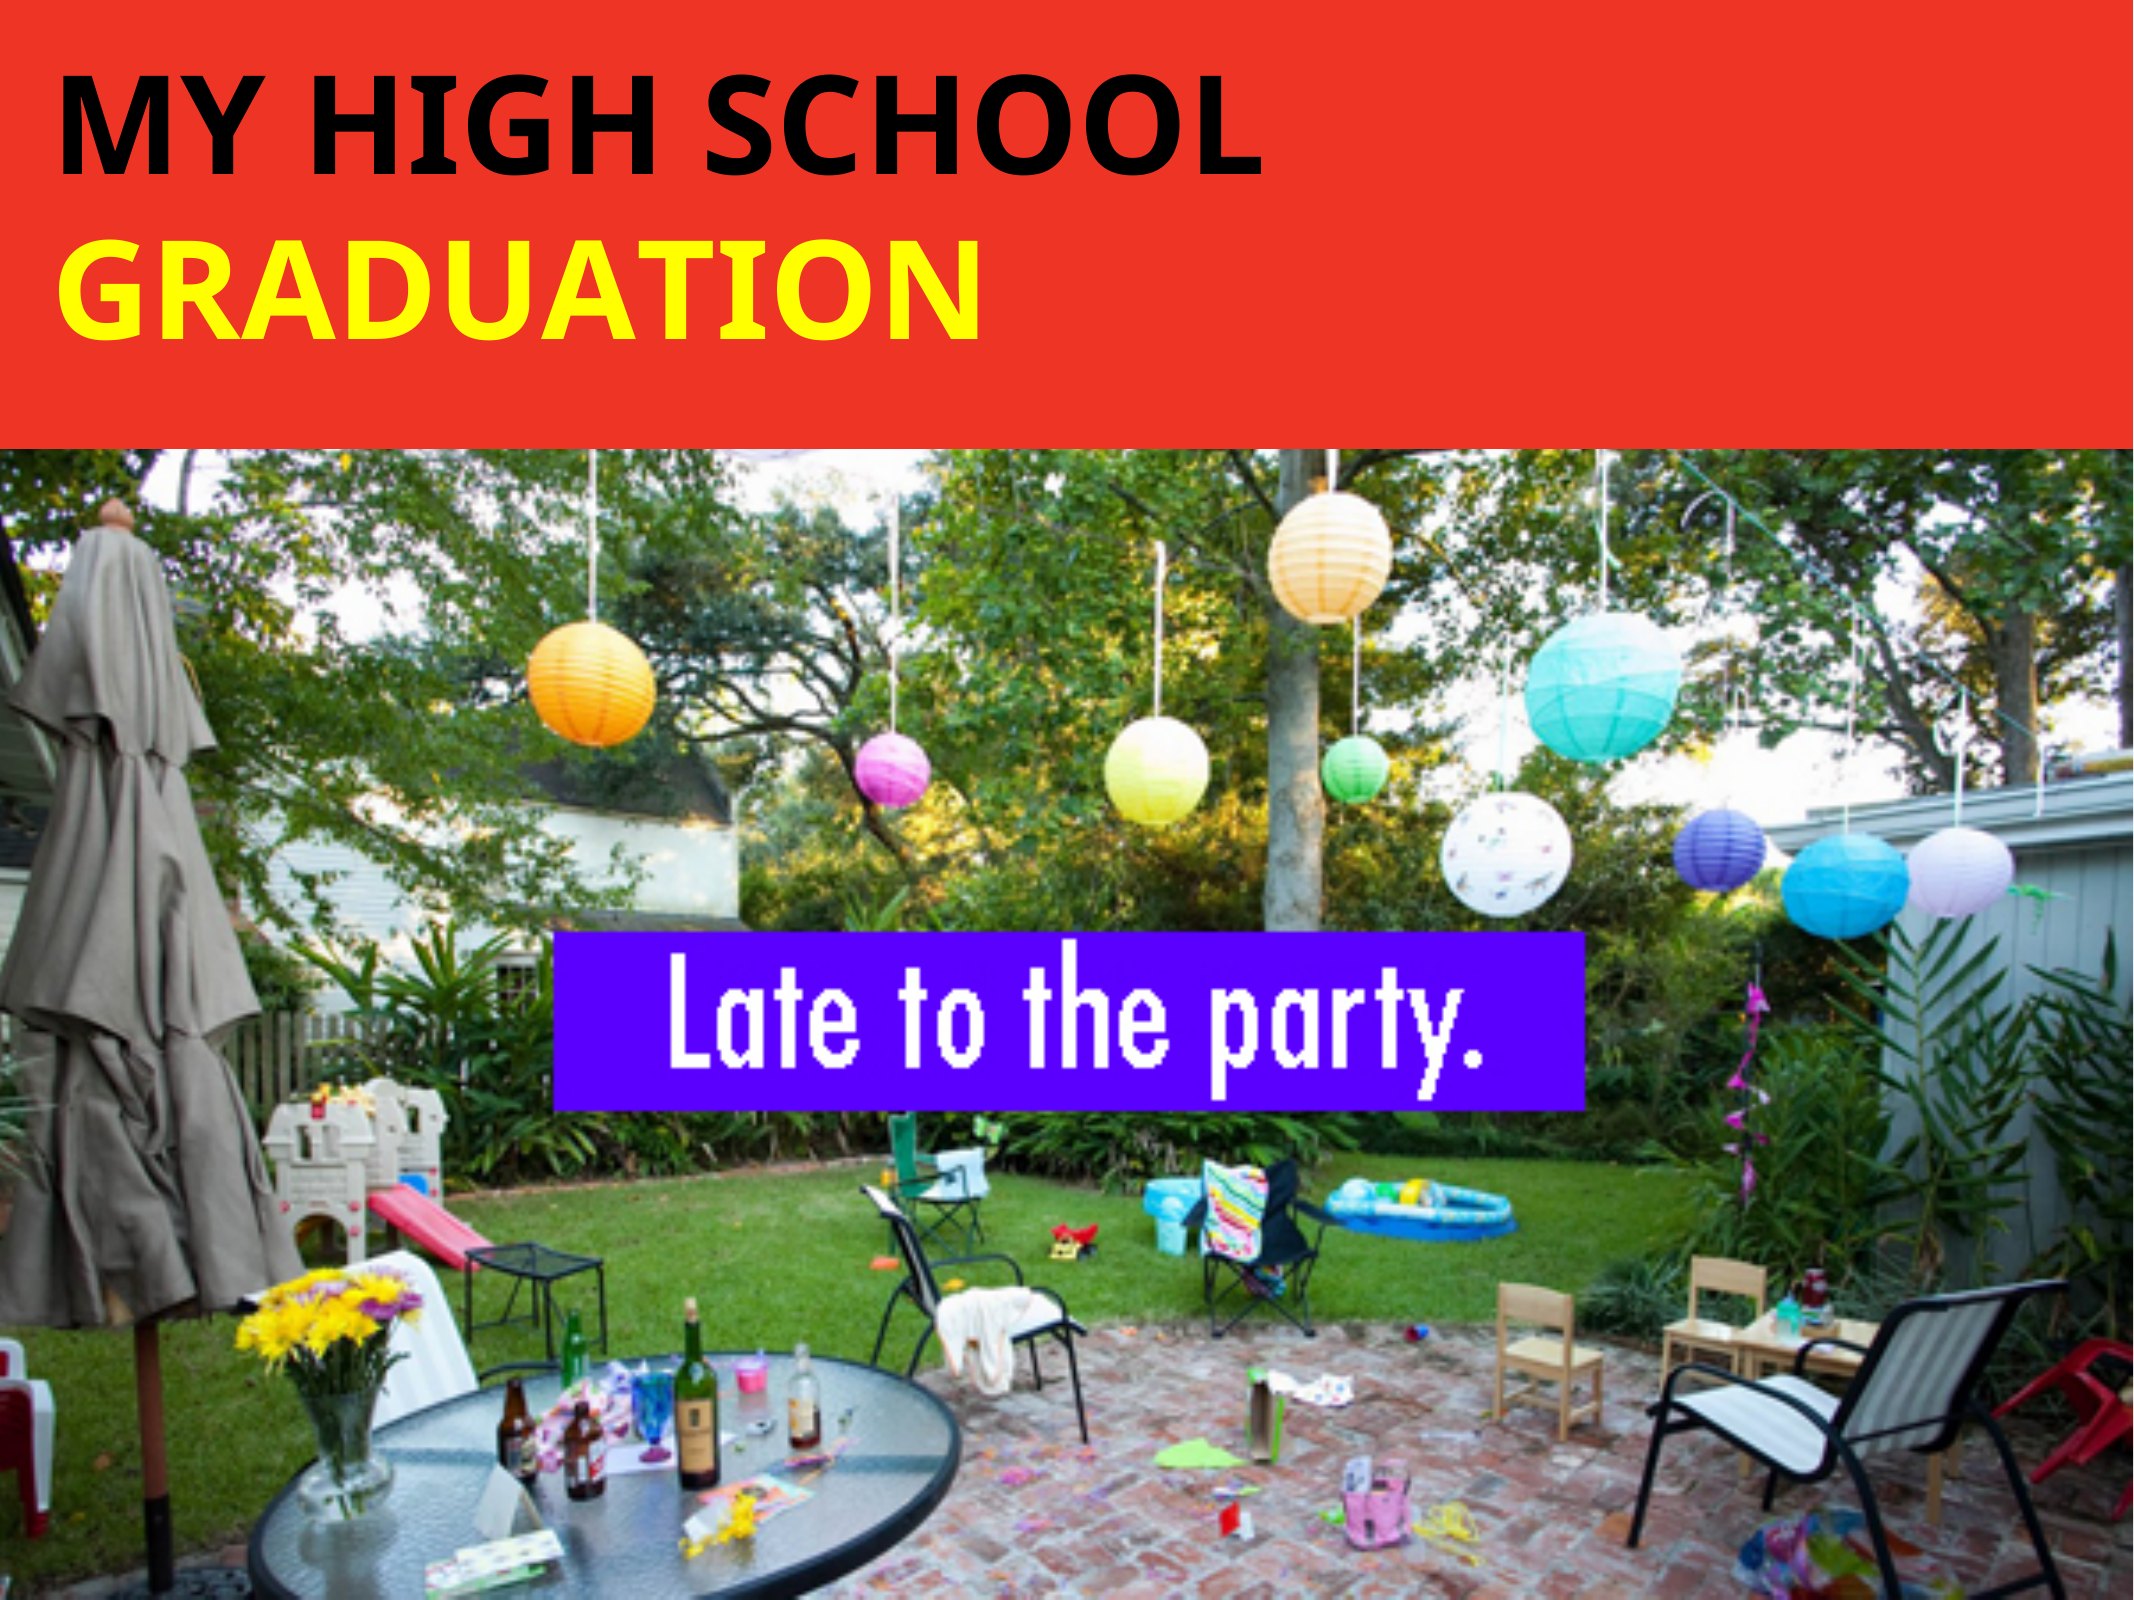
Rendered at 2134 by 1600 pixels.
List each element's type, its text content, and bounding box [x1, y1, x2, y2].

picture [0, 449, 2134, 1600]
text_box MY HIGH SCHOOL GRADUATION [41, 37, 2134, 449]
